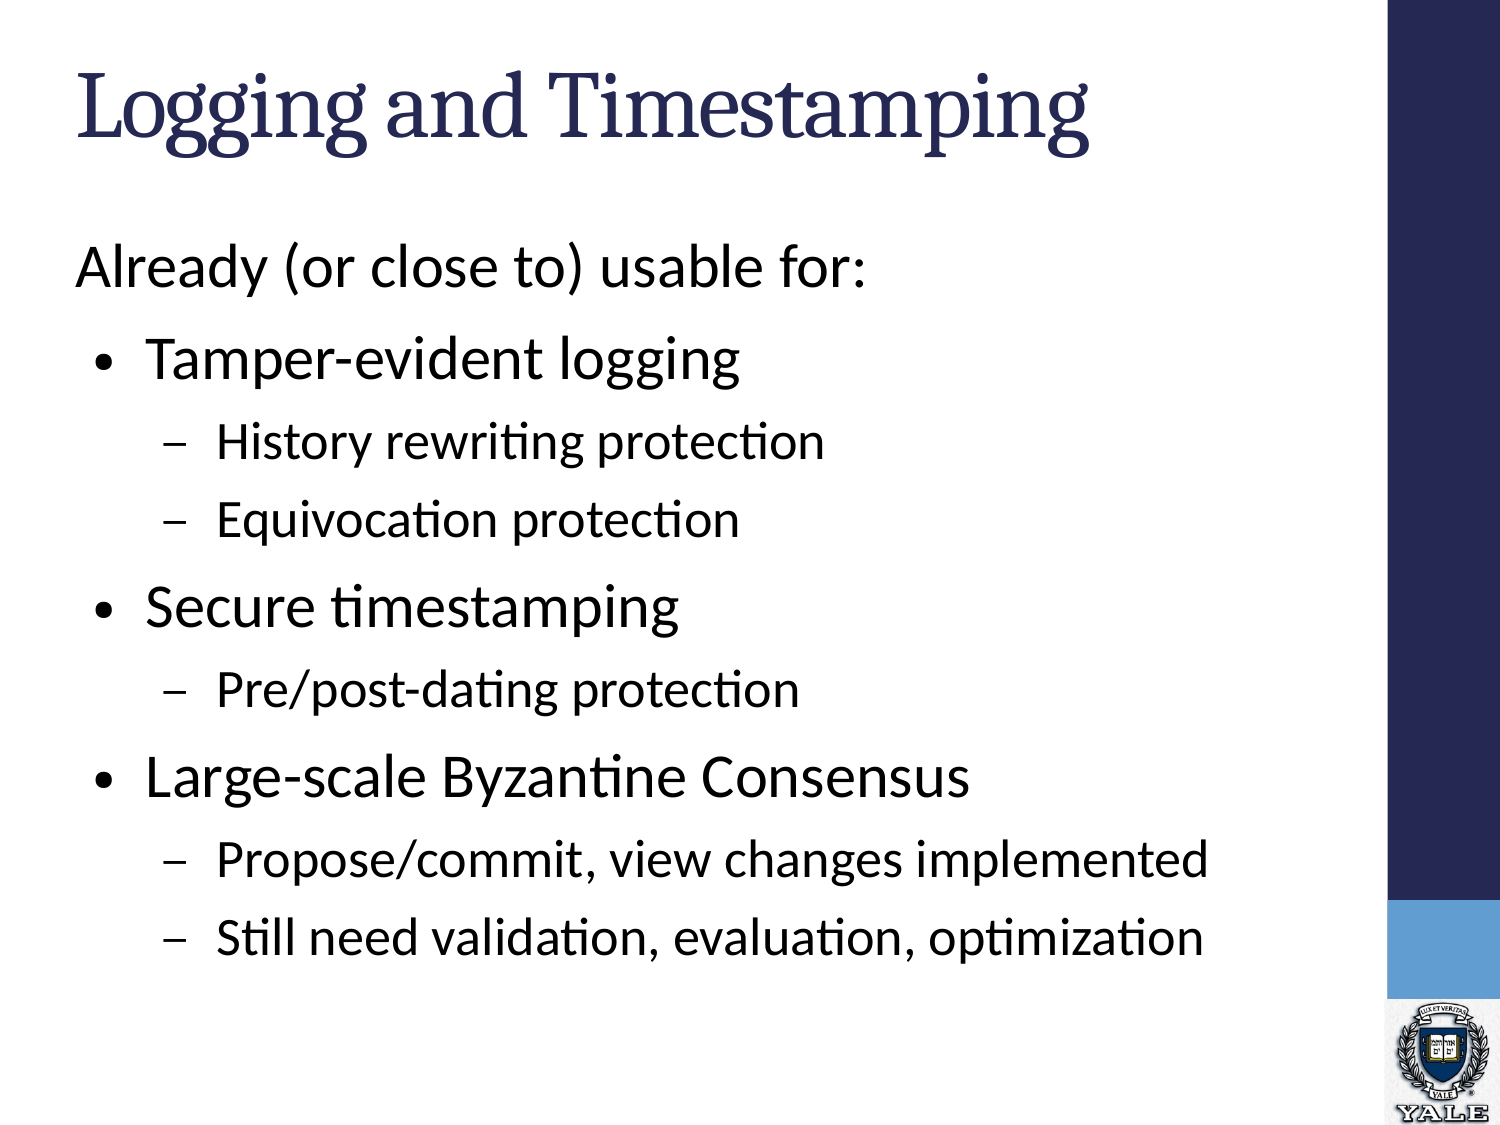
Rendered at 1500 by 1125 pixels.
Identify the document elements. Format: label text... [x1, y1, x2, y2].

title Logging and Timestamping [75, 12, 1325, 200]
list Already (or close to) usable for: Tamper-evident logging History rewriting protection Equivocation protection Secure timestamping Pre/post-dating protection Large-scale Byzantine Consensus Propose/commit, view changes implemented Still need validation, evaluation, optimization [75, 239, 1325, 1063]
picture [1384, 999, 1500, 1125]
